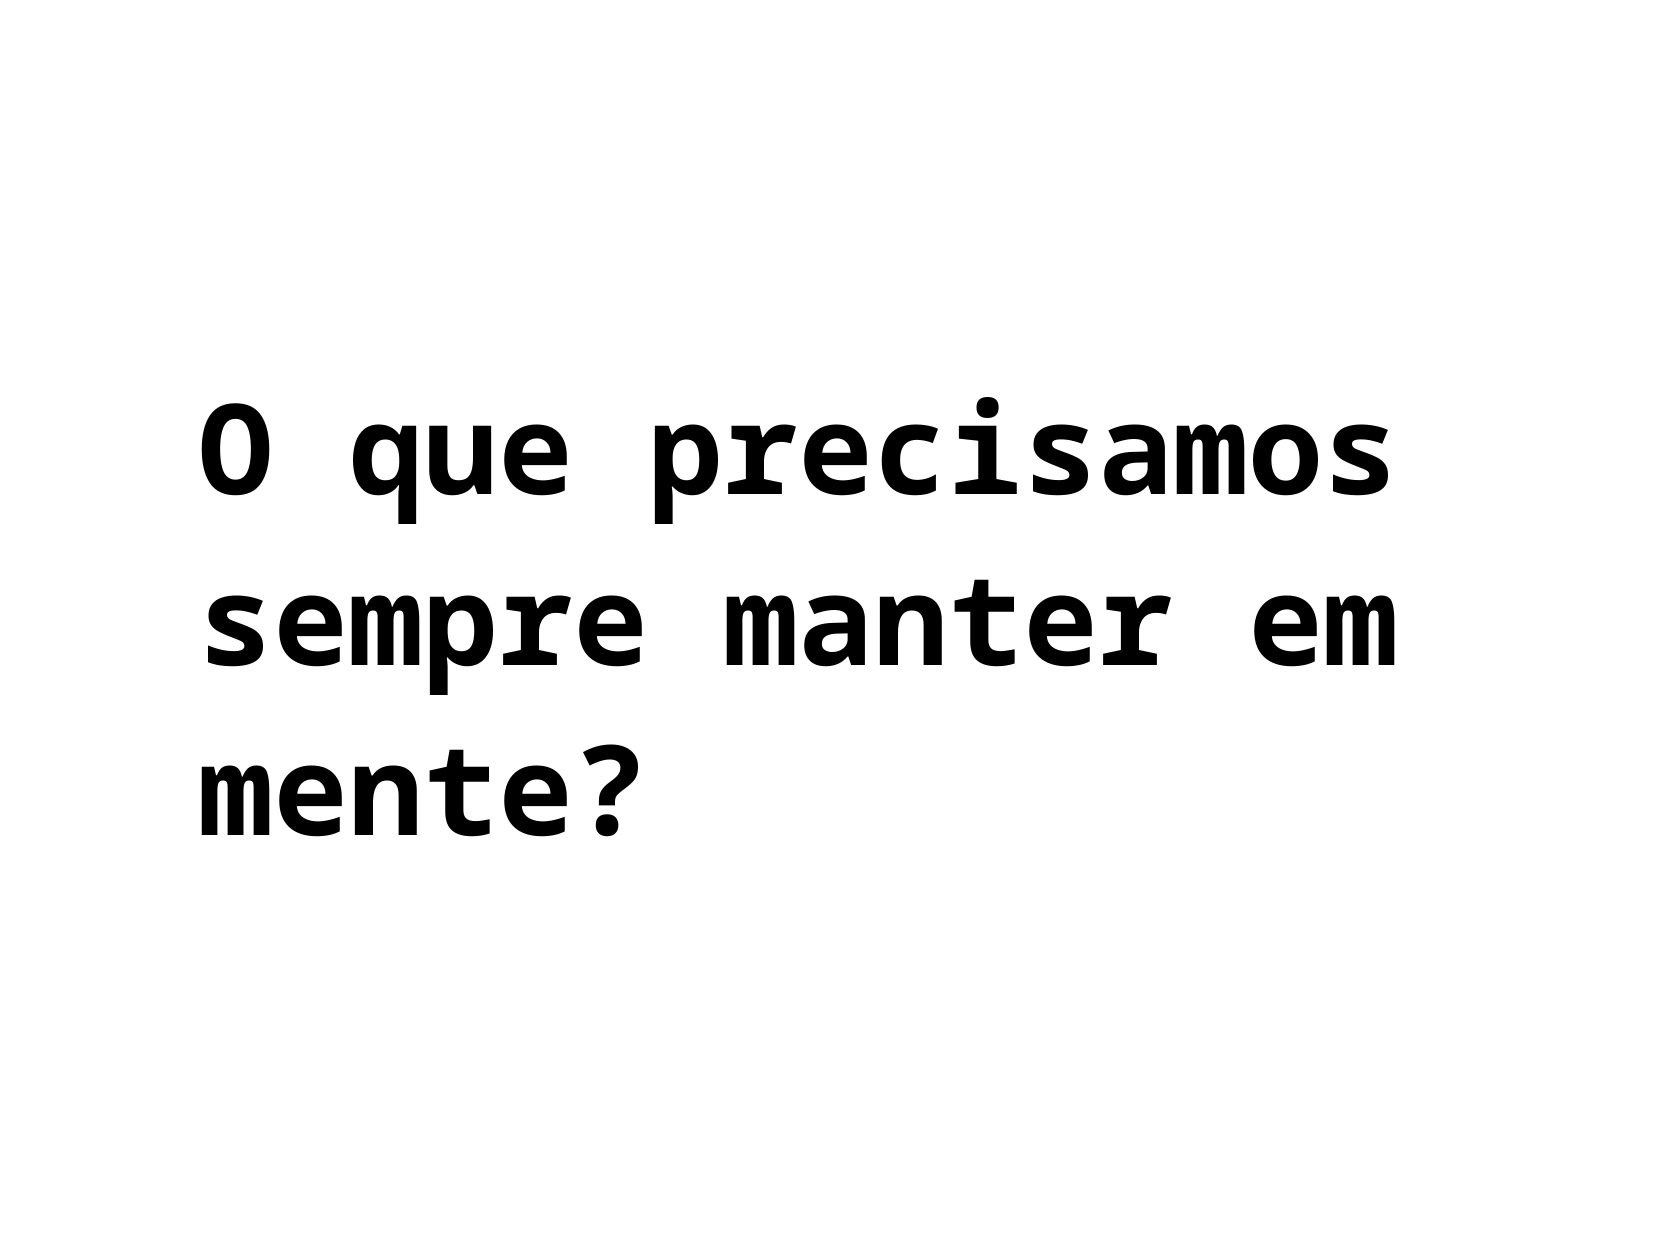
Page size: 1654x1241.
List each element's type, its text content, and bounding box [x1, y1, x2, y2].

text_box O que precisamos sempre manter em mente? [183, 353, 1571, 814]
